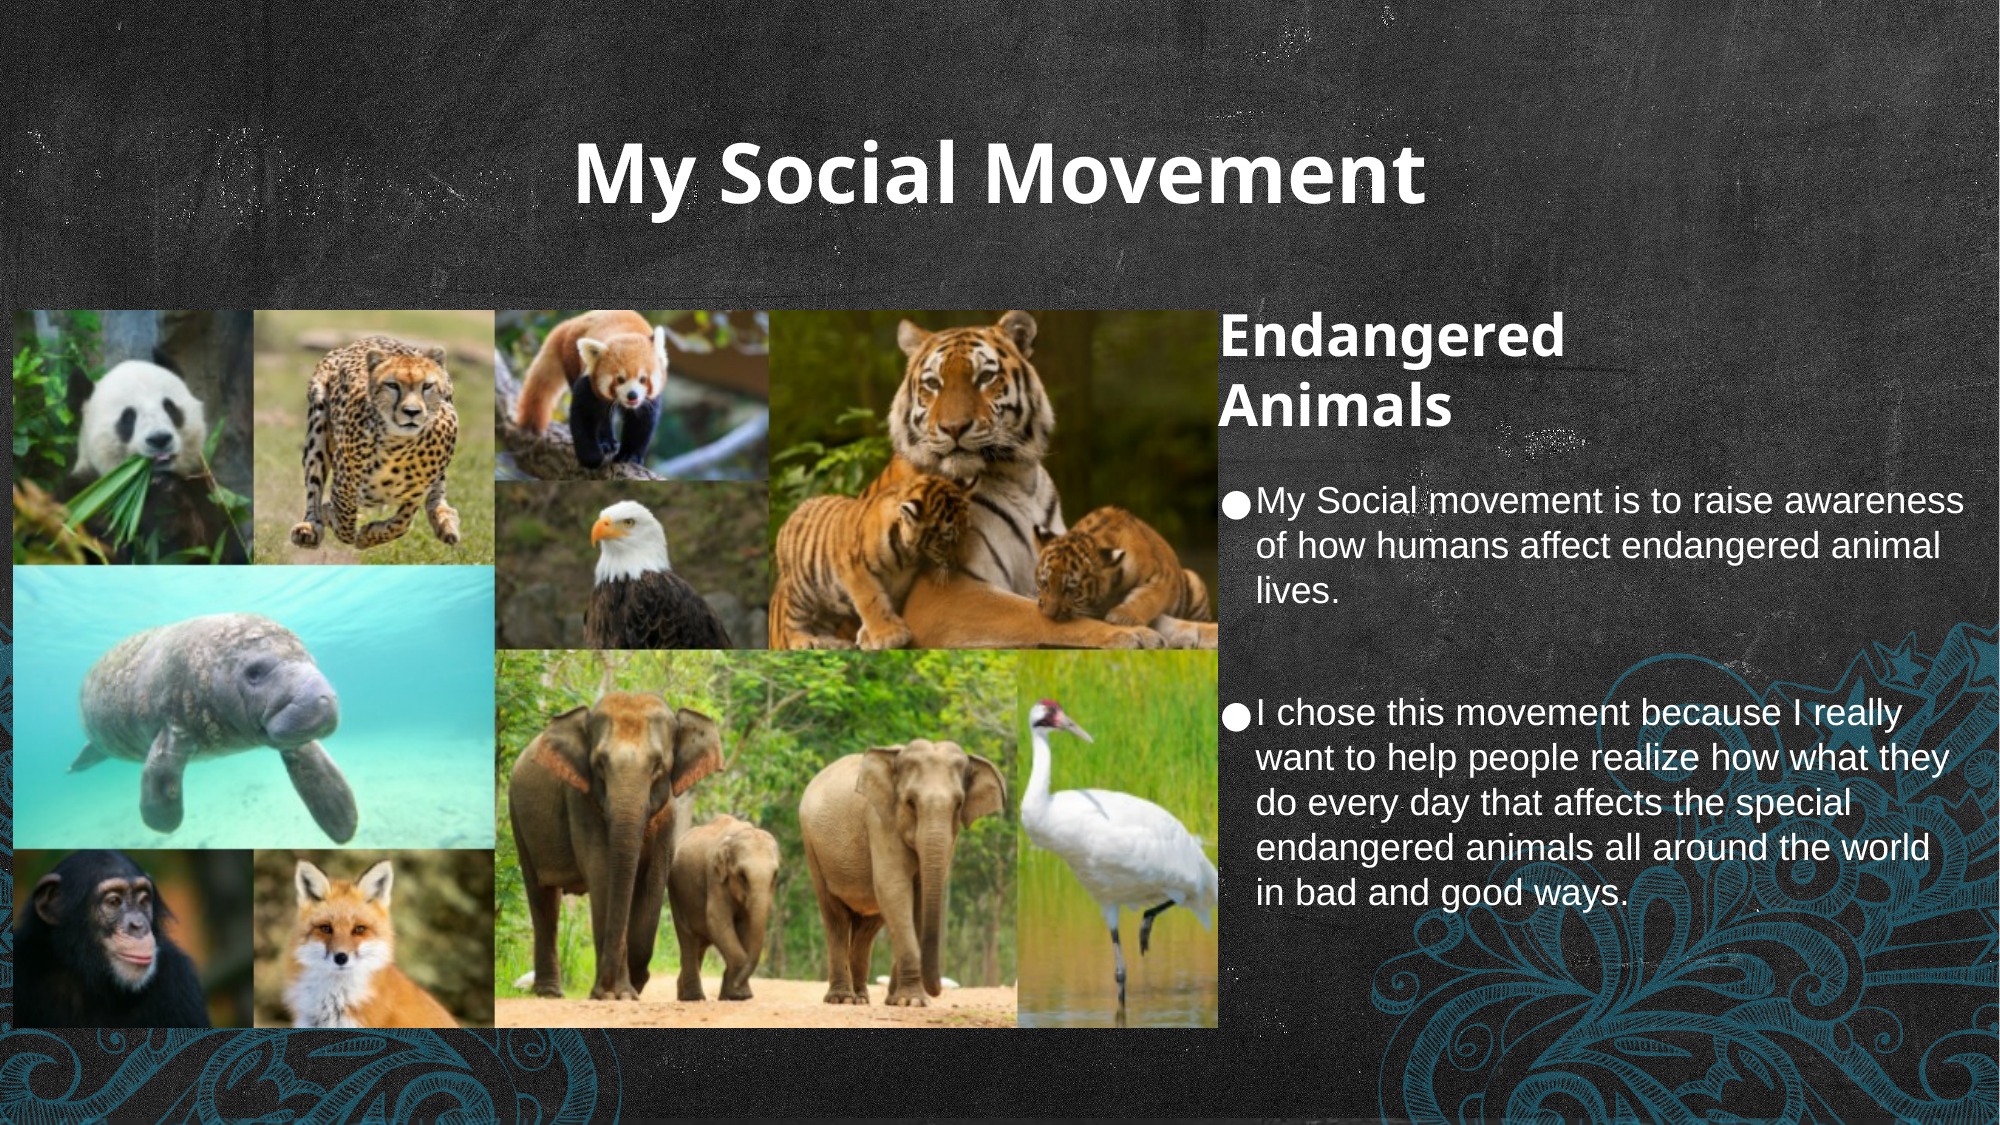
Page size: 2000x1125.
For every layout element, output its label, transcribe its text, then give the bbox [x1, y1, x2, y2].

text_box Endangered Animals [1203, 290, 1742, 468]
text_box My Social movement is to raise awareness of how humans affect endangered animal lives. I chose this movement because I really want to help people realize how what they do every day that affects the special endangered animals all around the world in bad and good ways. [1218, 468, 1982, 983]
picture [0, 0, 2000, 1125]
text_box My Social Movement [137, 94, 1863, 230]
